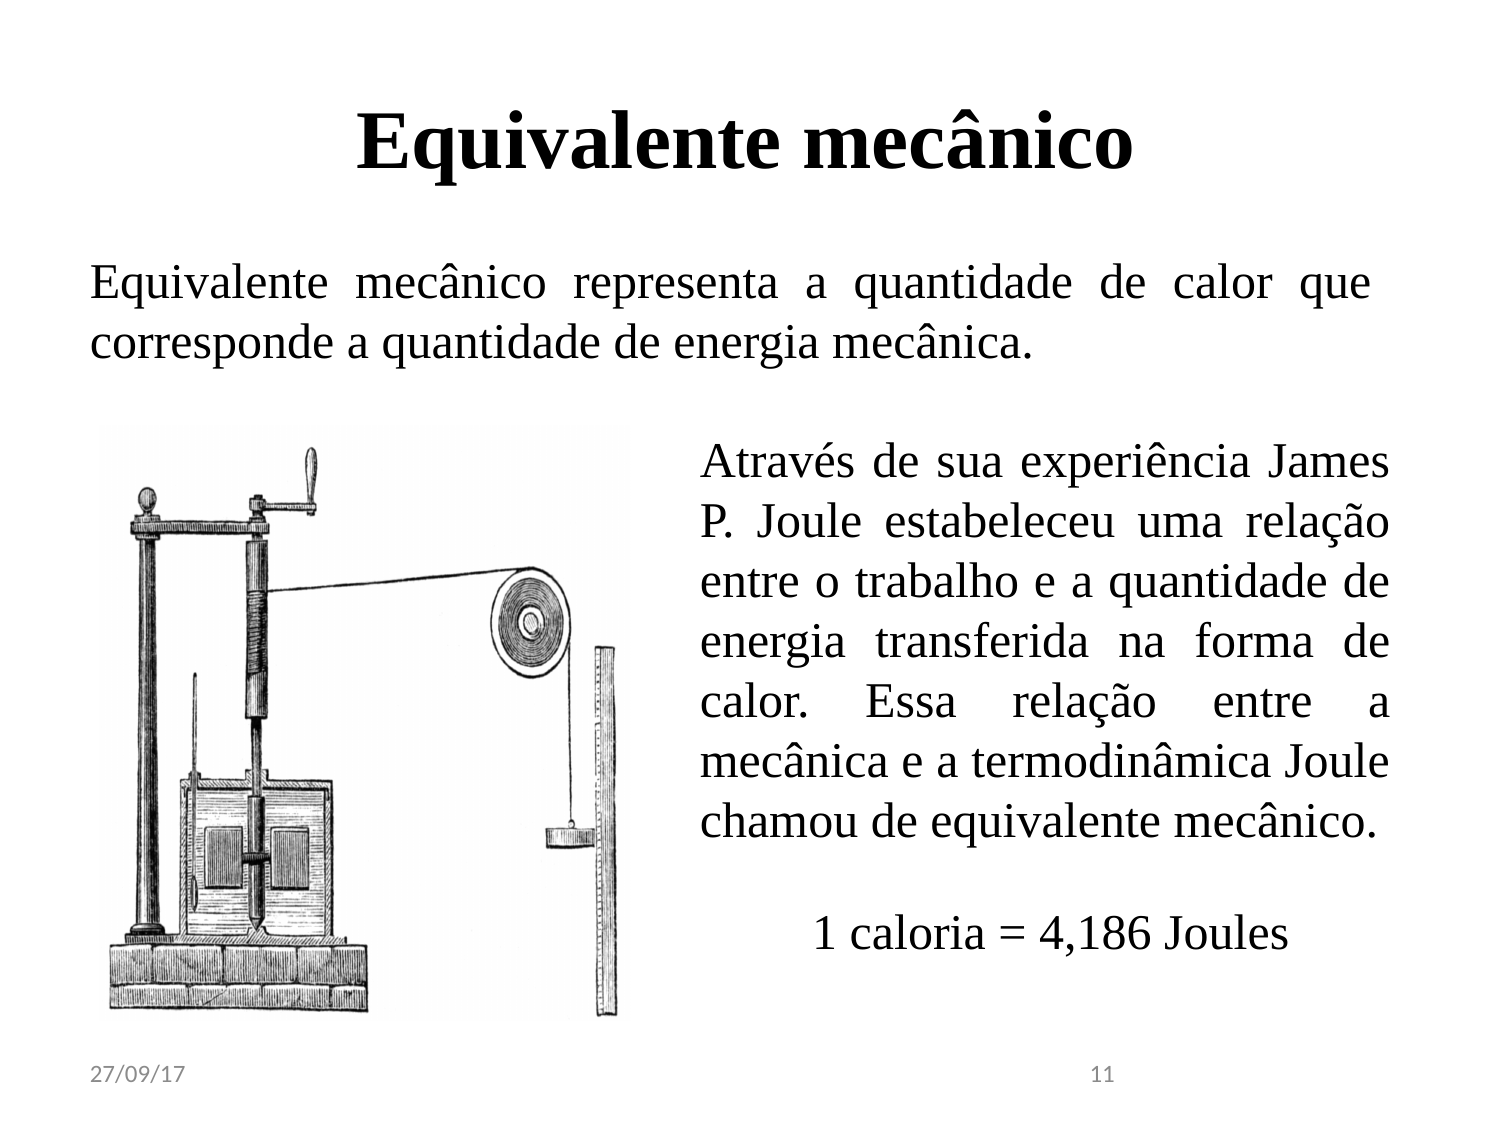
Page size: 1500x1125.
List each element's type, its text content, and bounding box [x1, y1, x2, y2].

text_box Através de sua experiência James P. Joule estabeleceu uma relação entre o trabalho e a quantidade de energia transferida na forma de calor. Essa relação entre a mecânica e a termodinâmica Joule chamou de equivalente mecânico. [685, 420, 1406, 875]
picture [99, 425, 631, 1021]
text_box <número> [1074, 1042, 1425, 1103]
text_box 1 caloria = 4,186 Joules [797, 897, 1306, 968]
text_box Equivalente mecânico [341, 78, 1164, 193]
text_box 27/09/17 [74, 1042, 425, 1103]
text_box Equivalente mecânico representa a quantidade de calor que corresponde a quantidade de energia mecânica. [74, 241, 1388, 396]
